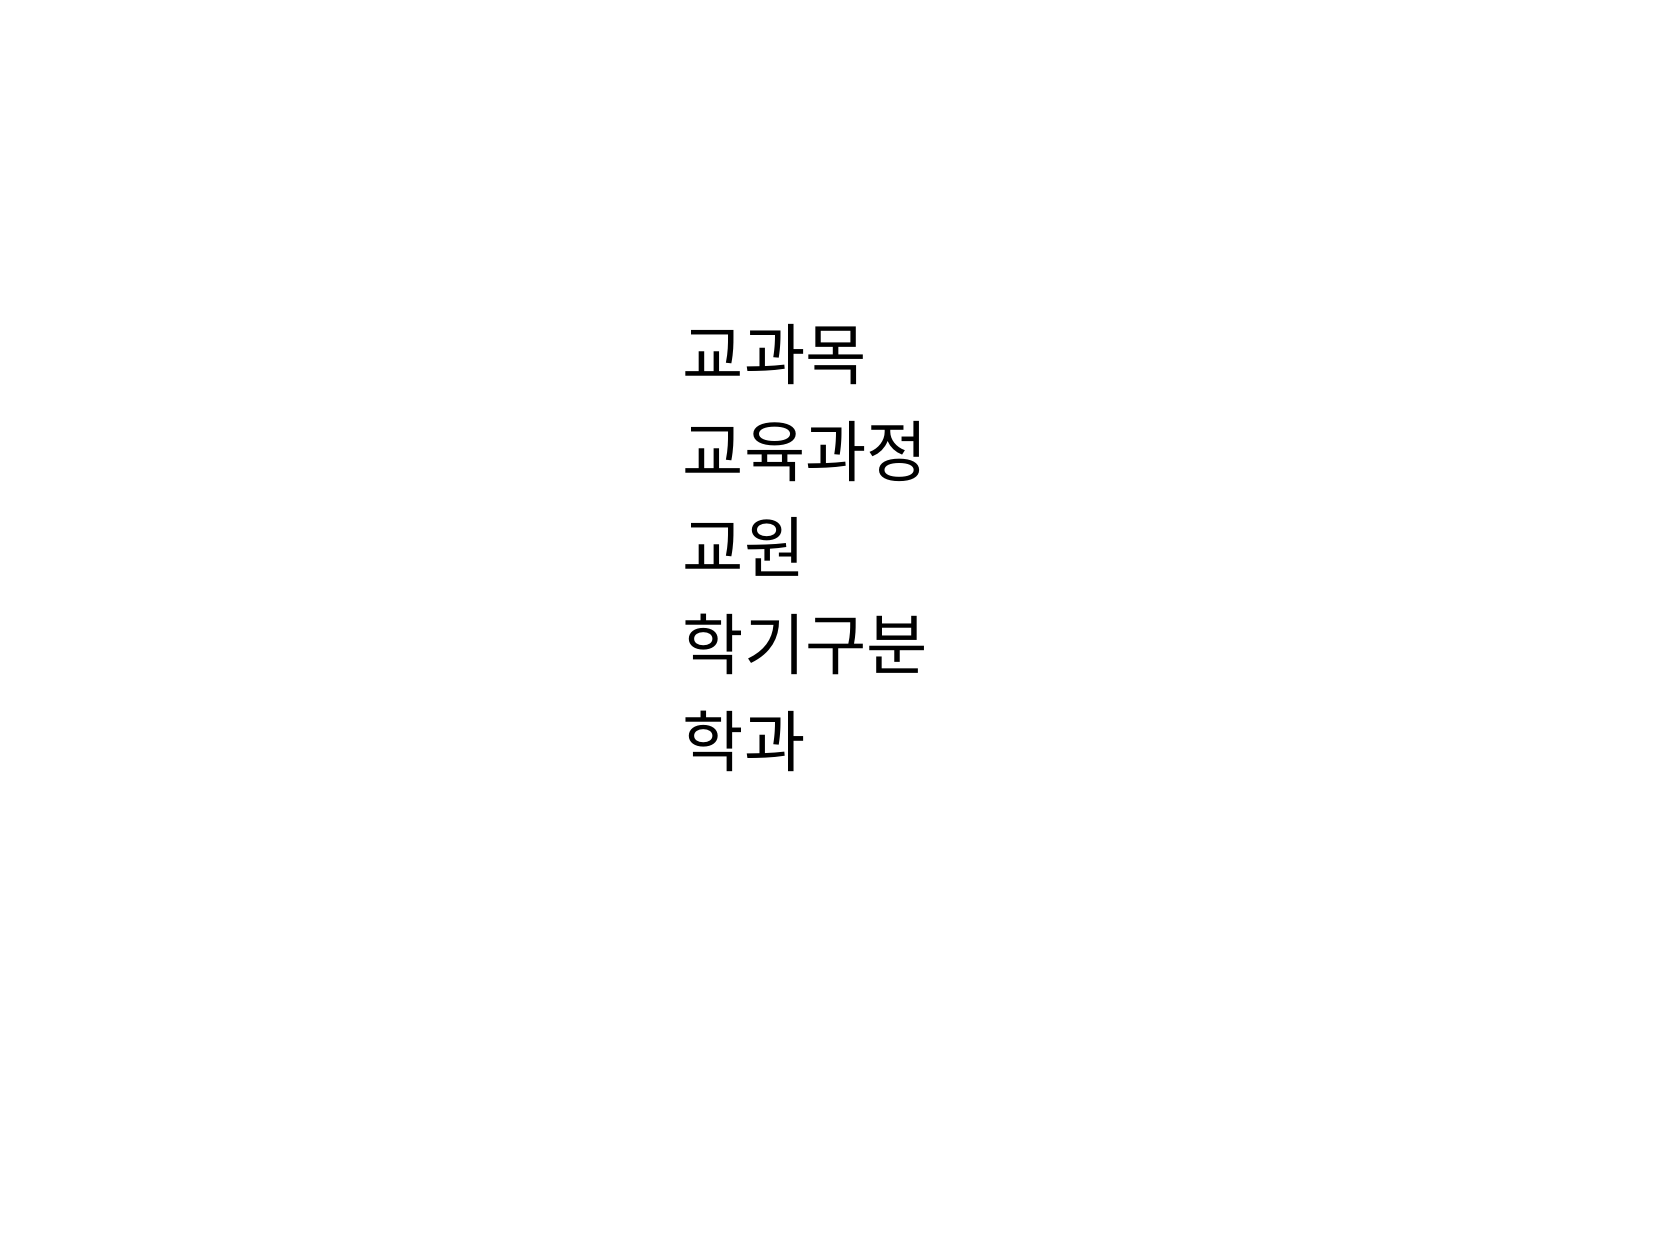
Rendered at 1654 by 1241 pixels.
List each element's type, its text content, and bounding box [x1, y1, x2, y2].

subtitle 교과목 교육과정 교원 학기구분 학과 [682, 315, 1171, 773]
